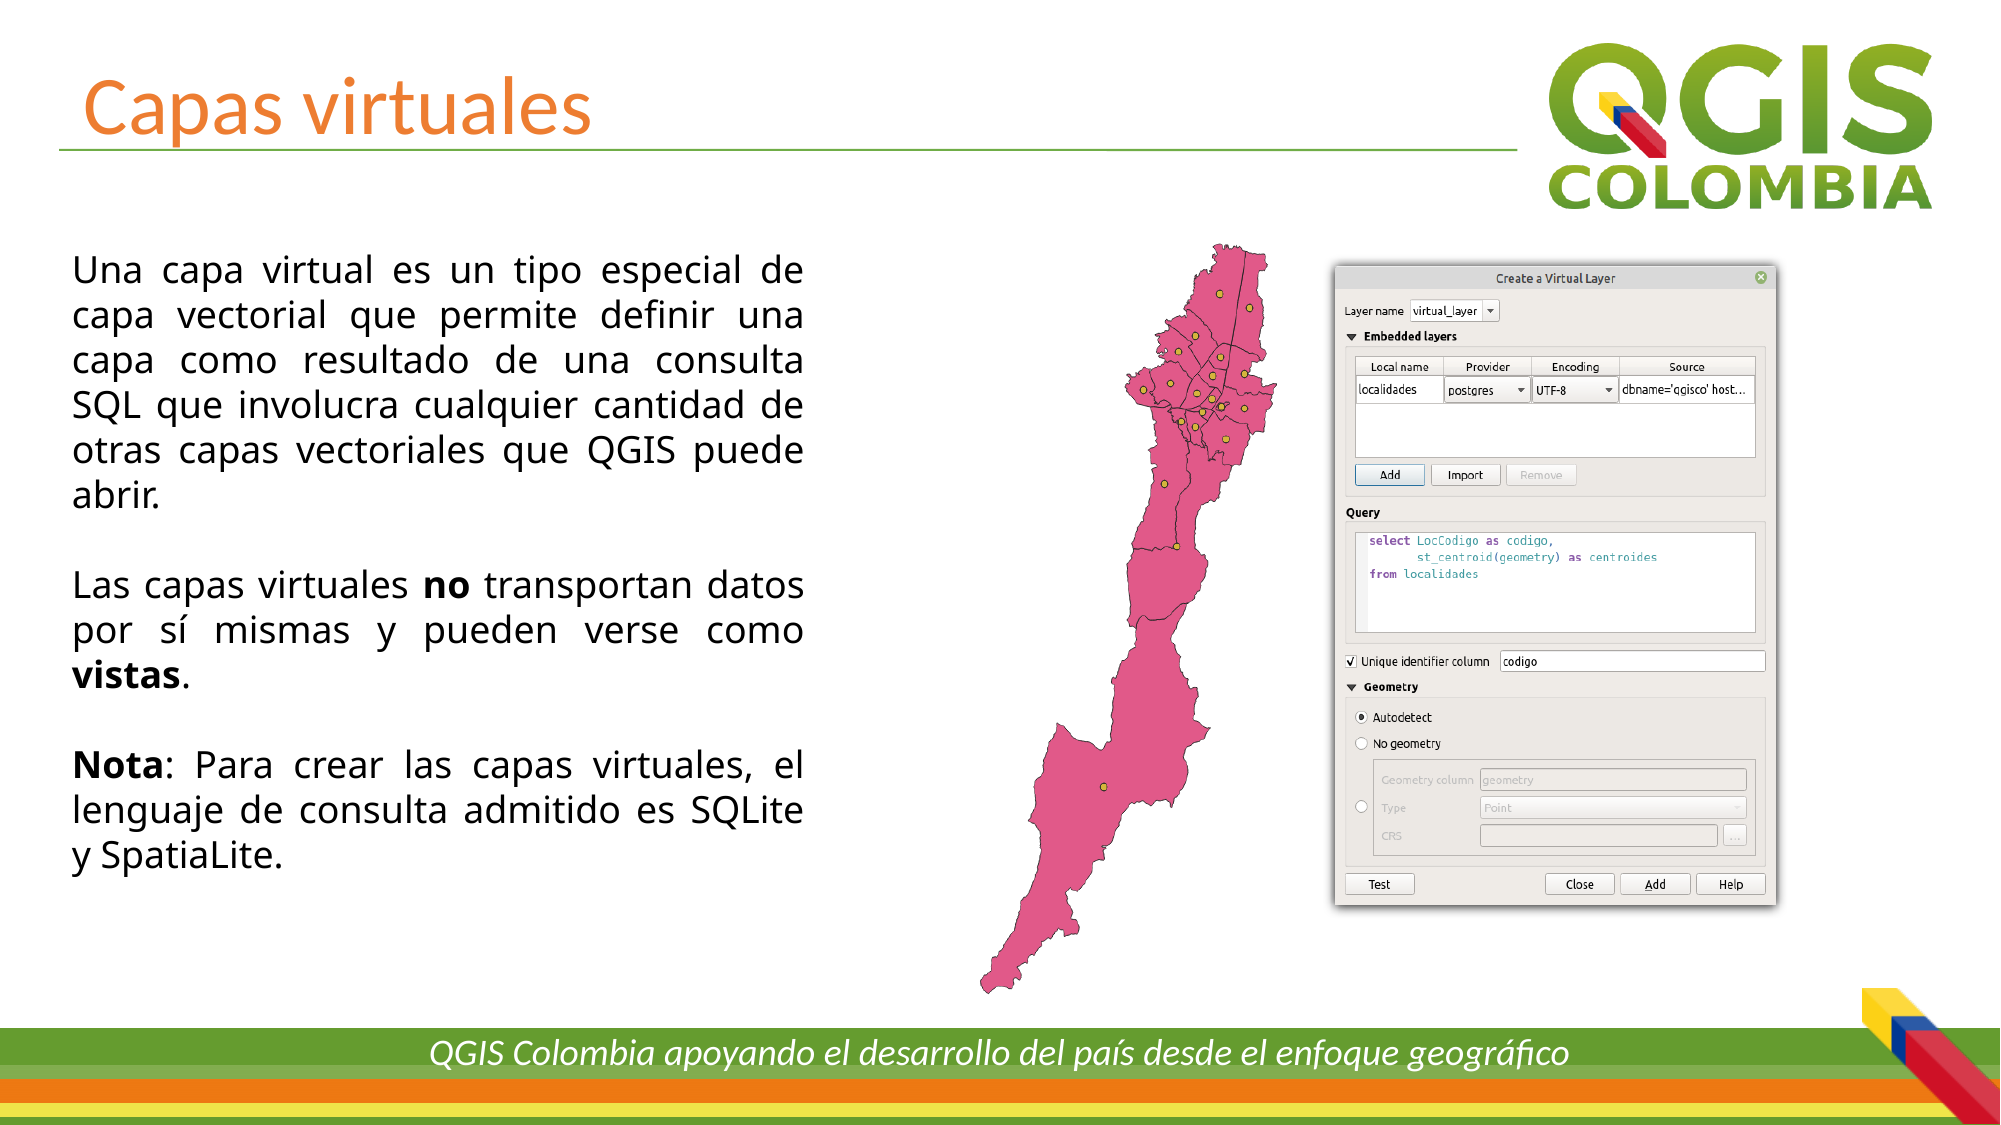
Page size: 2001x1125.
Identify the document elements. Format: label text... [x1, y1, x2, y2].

picture [1549, 43, 1932, 209]
text_box Capas virtuales [68, 43, 1519, 160]
text_box Una capa virtual es un tipo especial de capa vectorial que permite definir una capa como resultado de una consulta SQL que involucra cualquier cantidad de otras capas vectoriales que QGIS puede abrir. Las capas virtuales no transportan datos por sí mismas y pueden verse como vistas. Nota: Para crear las capas virtuales, el lenguaje de consulta admitido es SQLite y SpatiaLite. [56, 231, 820, 894]
picture [0, 988, 2000, 1125]
picture [955, 231, 1801, 1000]
